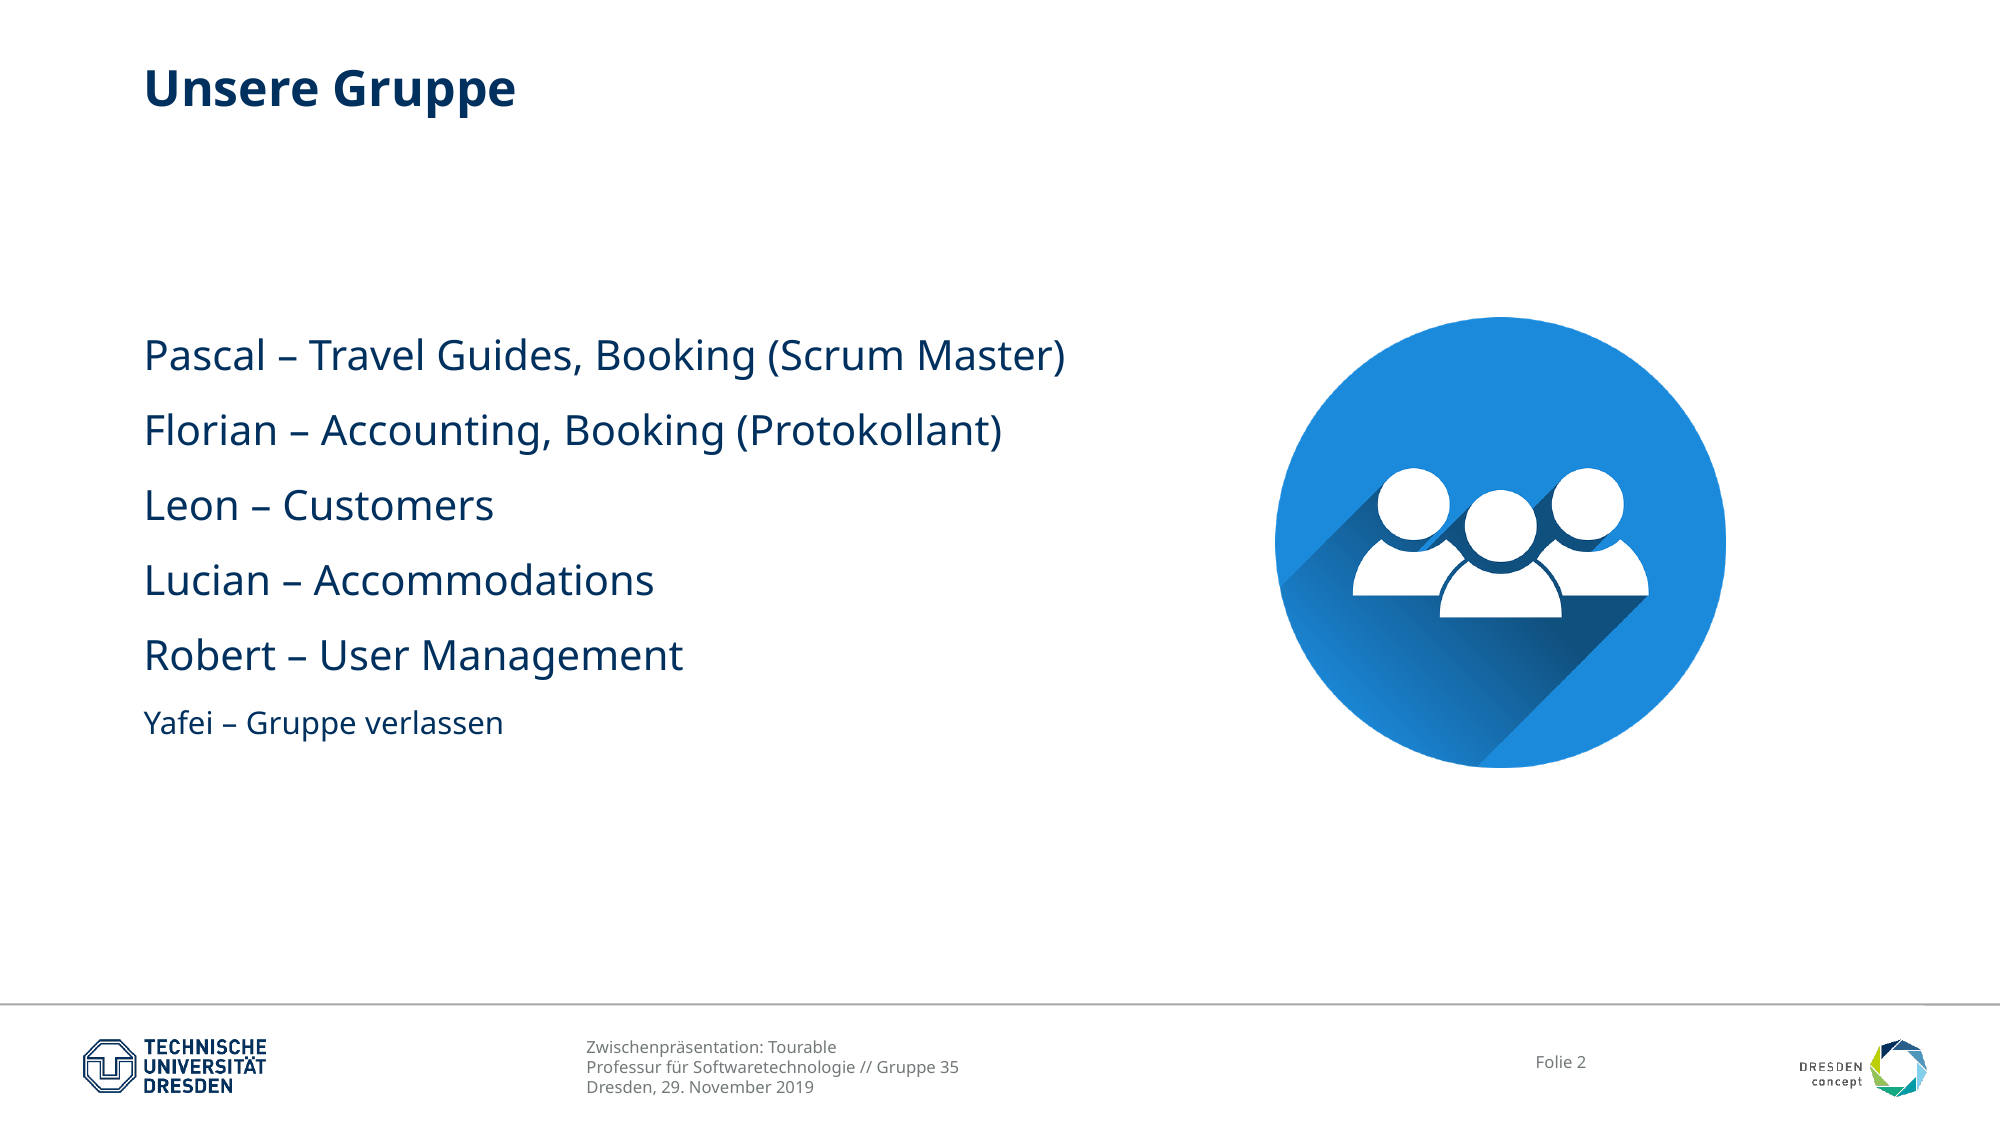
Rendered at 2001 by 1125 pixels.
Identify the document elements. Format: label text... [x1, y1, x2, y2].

list Pascal – Travel Guides, Booking (Scrum Master) Florian – Accounting, Booking (Protokollant) Leon – Customers Lucian – Accommodations Robert – User Management Yafei – Gruppe verlassen [143, 243, 1880, 957]
picture [1800, 1039, 1927, 1097]
title Unsere Gruppe [143, 56, 1880, 169]
picture [1275, 317, 1726, 768]
picture [83, 1039, 266, 1093]
